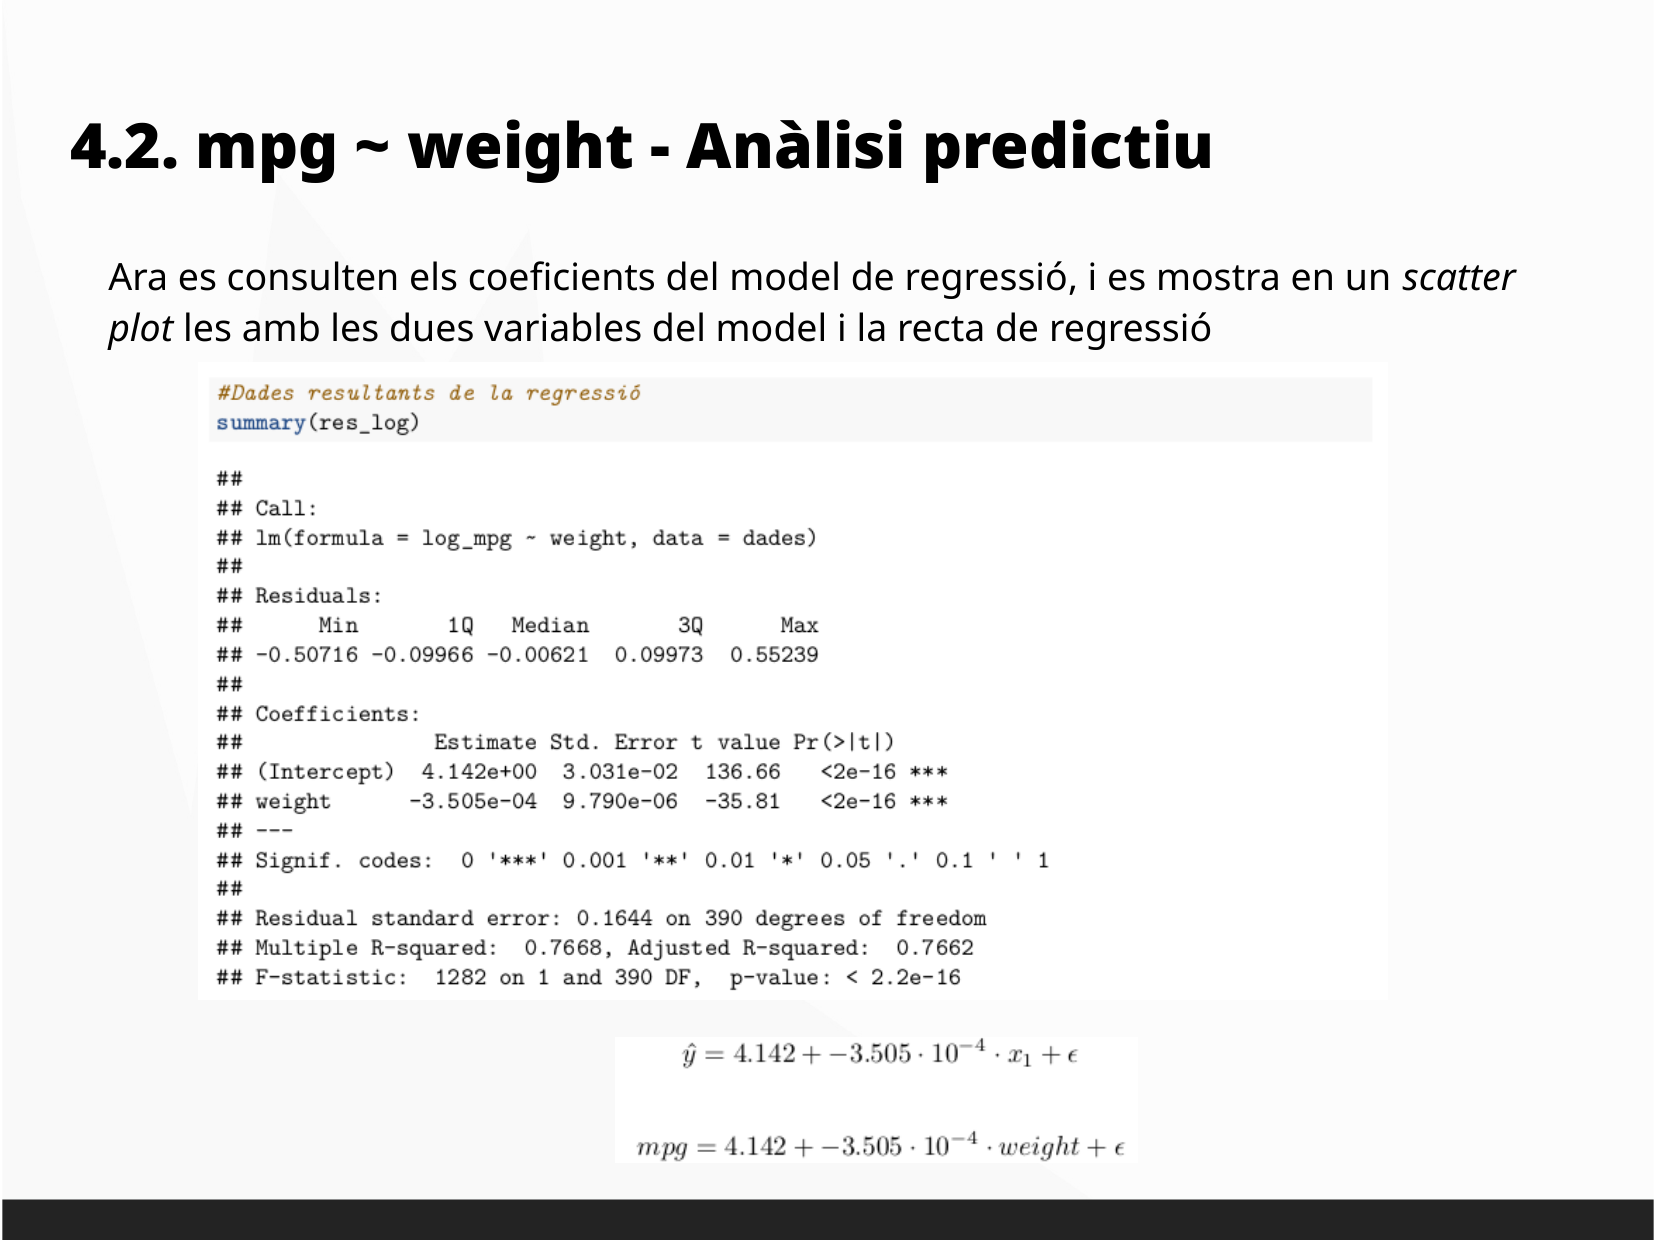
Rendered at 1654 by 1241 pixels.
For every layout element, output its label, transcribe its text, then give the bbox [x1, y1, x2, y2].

title 4.2. mpg ~ weight - Anàlisi predictiu [70, 100, 1559, 188]
picture [2, 0, 1654, 1241]
list Ara es consulten els coeficients del model de regressió, i es mostra en un scatter plot les amb les dues variables del model i la recta de regressió [37, 250, 1576, 338]
